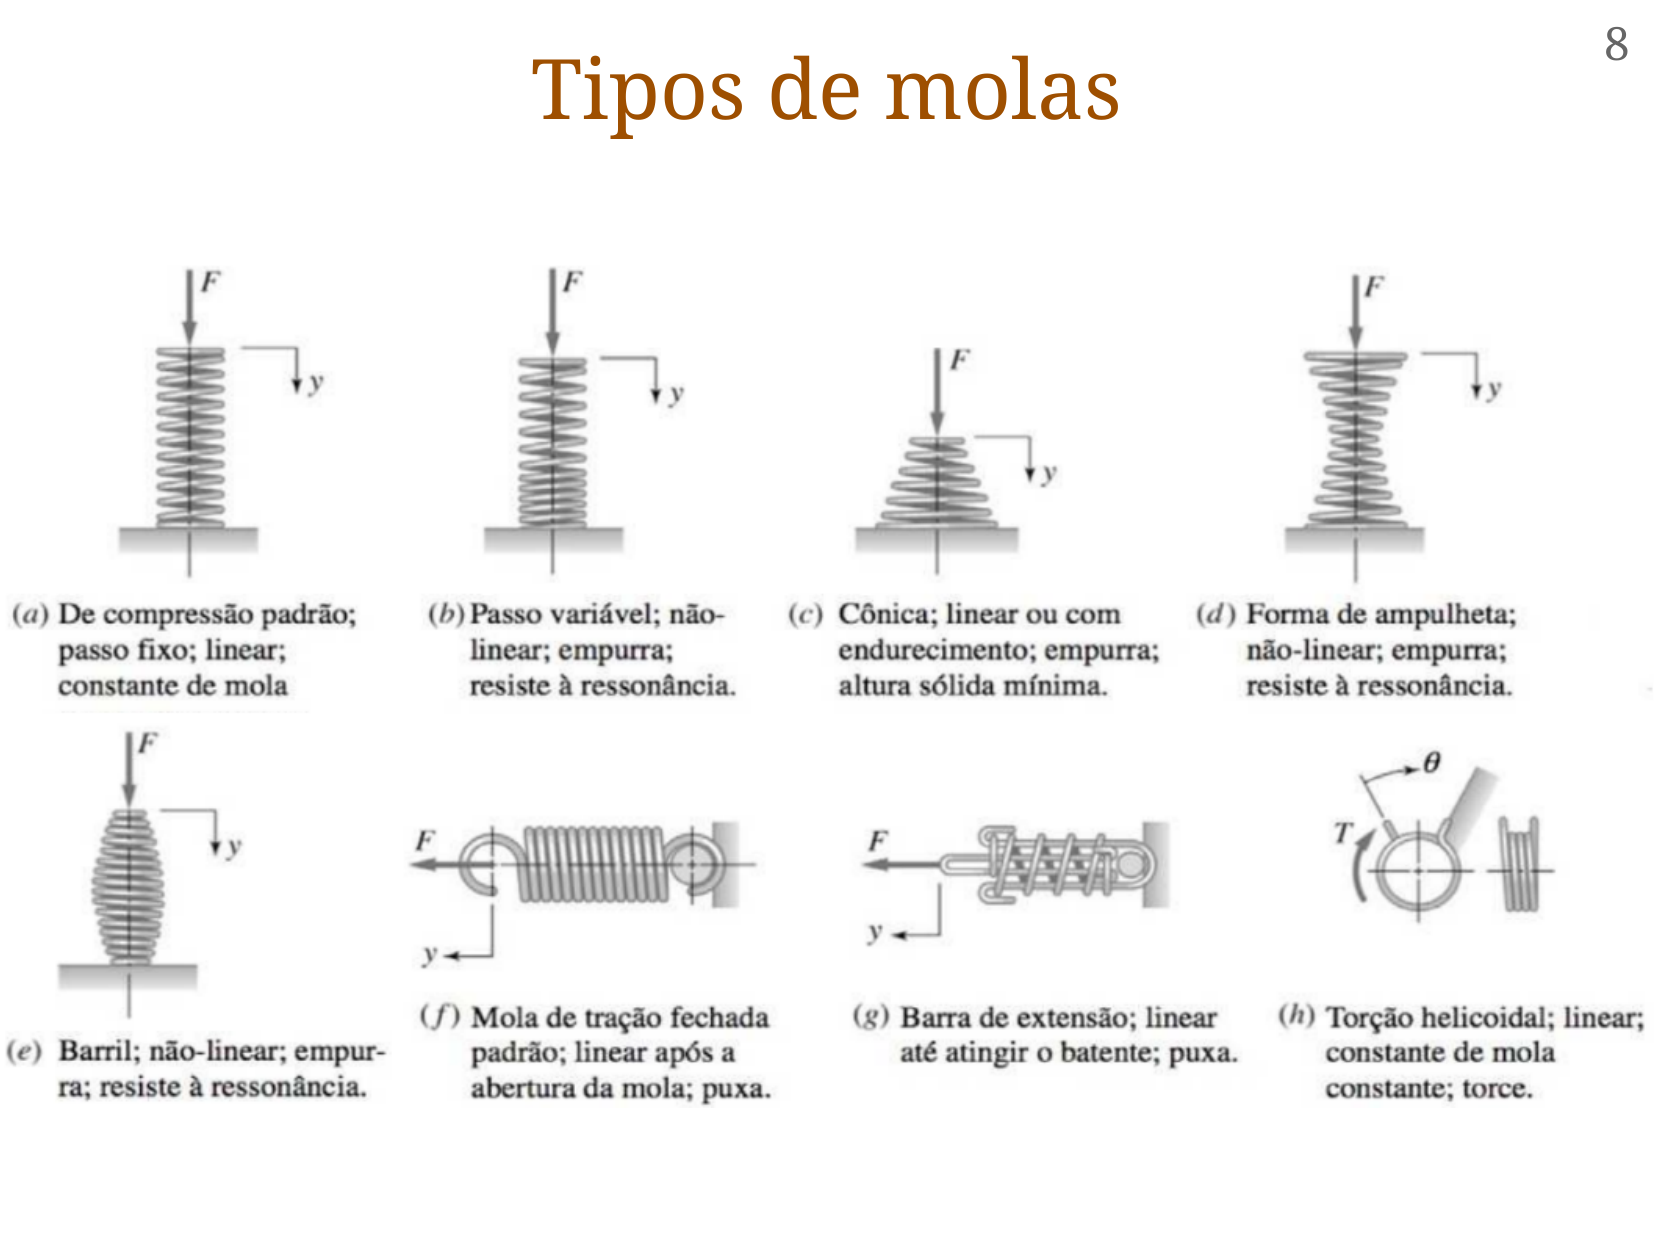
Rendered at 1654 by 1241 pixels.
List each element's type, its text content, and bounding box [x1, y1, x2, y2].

picture [4, 265, 1654, 1108]
title Tipos de molas [59, 29, 1595, 148]
